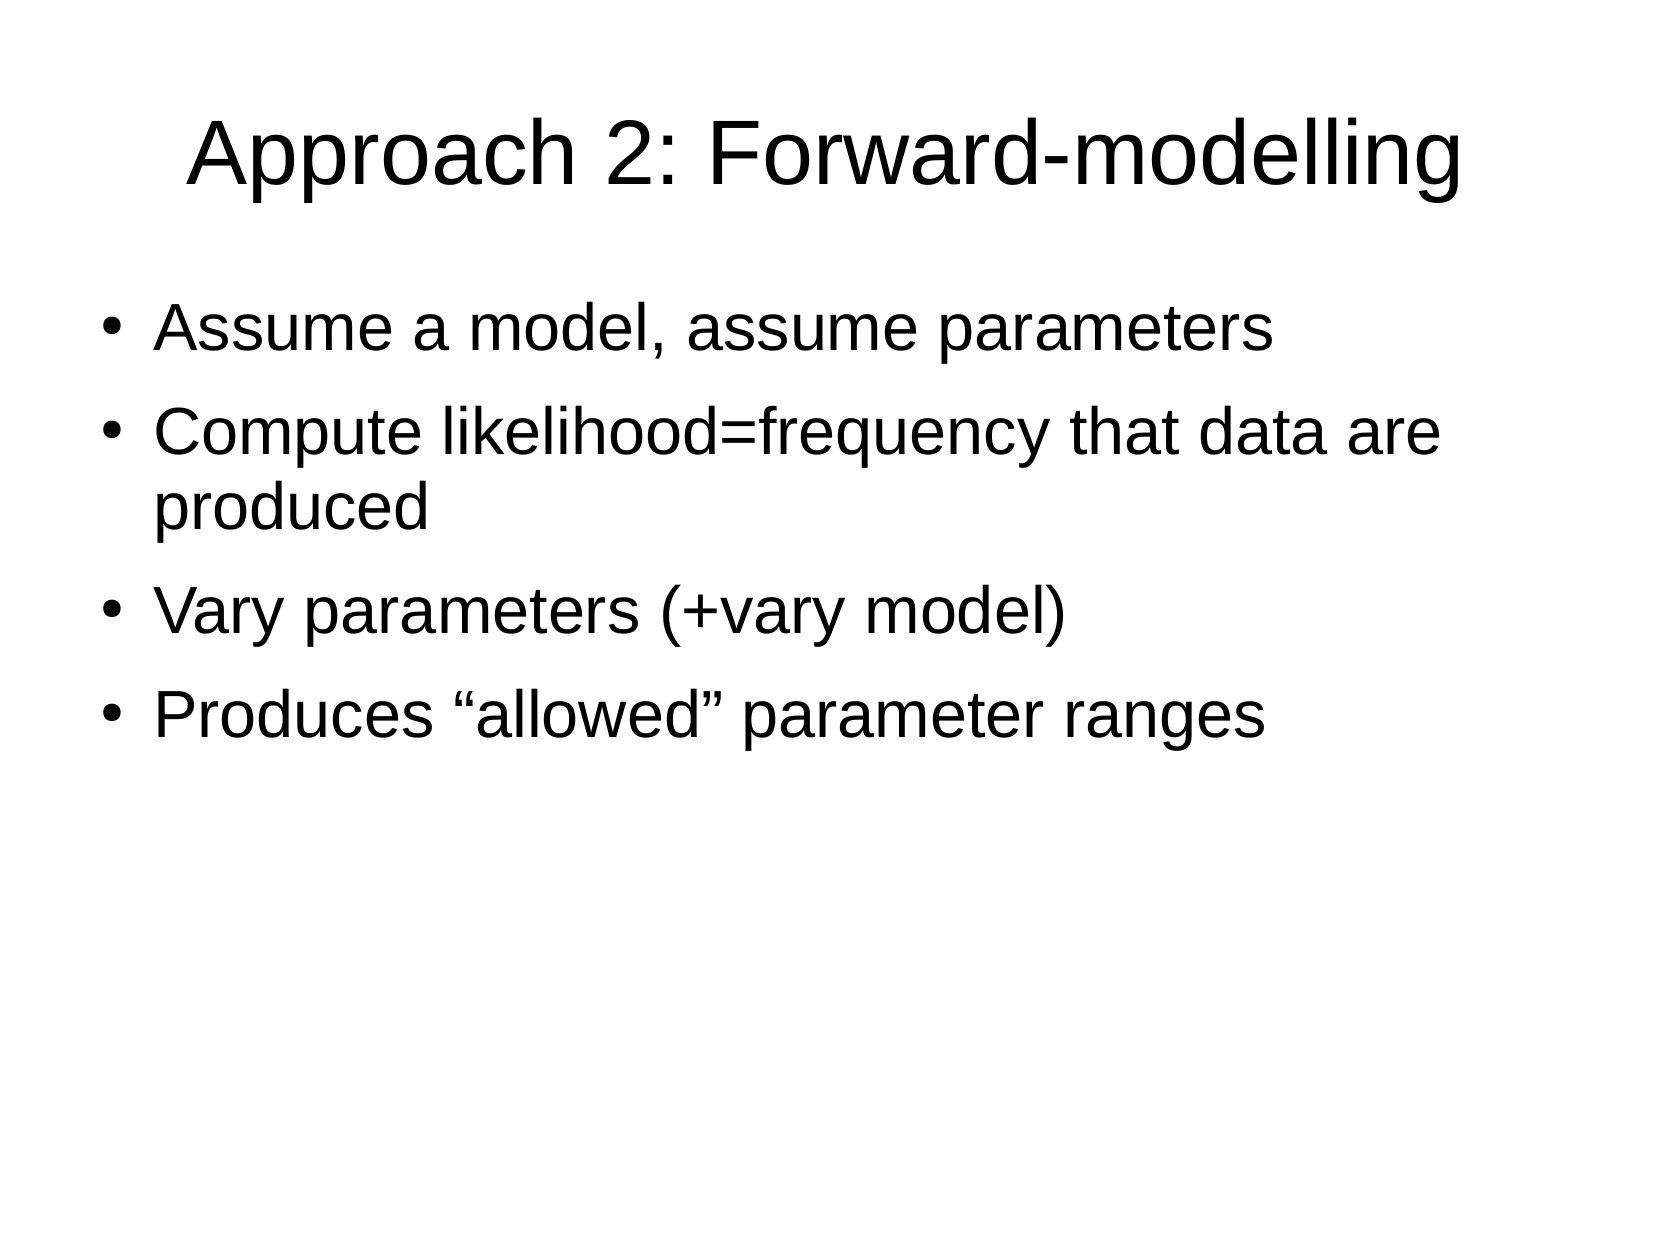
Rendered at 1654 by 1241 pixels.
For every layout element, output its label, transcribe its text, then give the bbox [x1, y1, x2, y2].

list Assume a model, assume parameters Compute likelihood=frequency that data are produced Vary parameters (+vary model) Produces “allowed” parameter ranges [82, 290, 1613, 1241]
title Approach 2: Forward-modelling [82, 49, 1571, 257]
